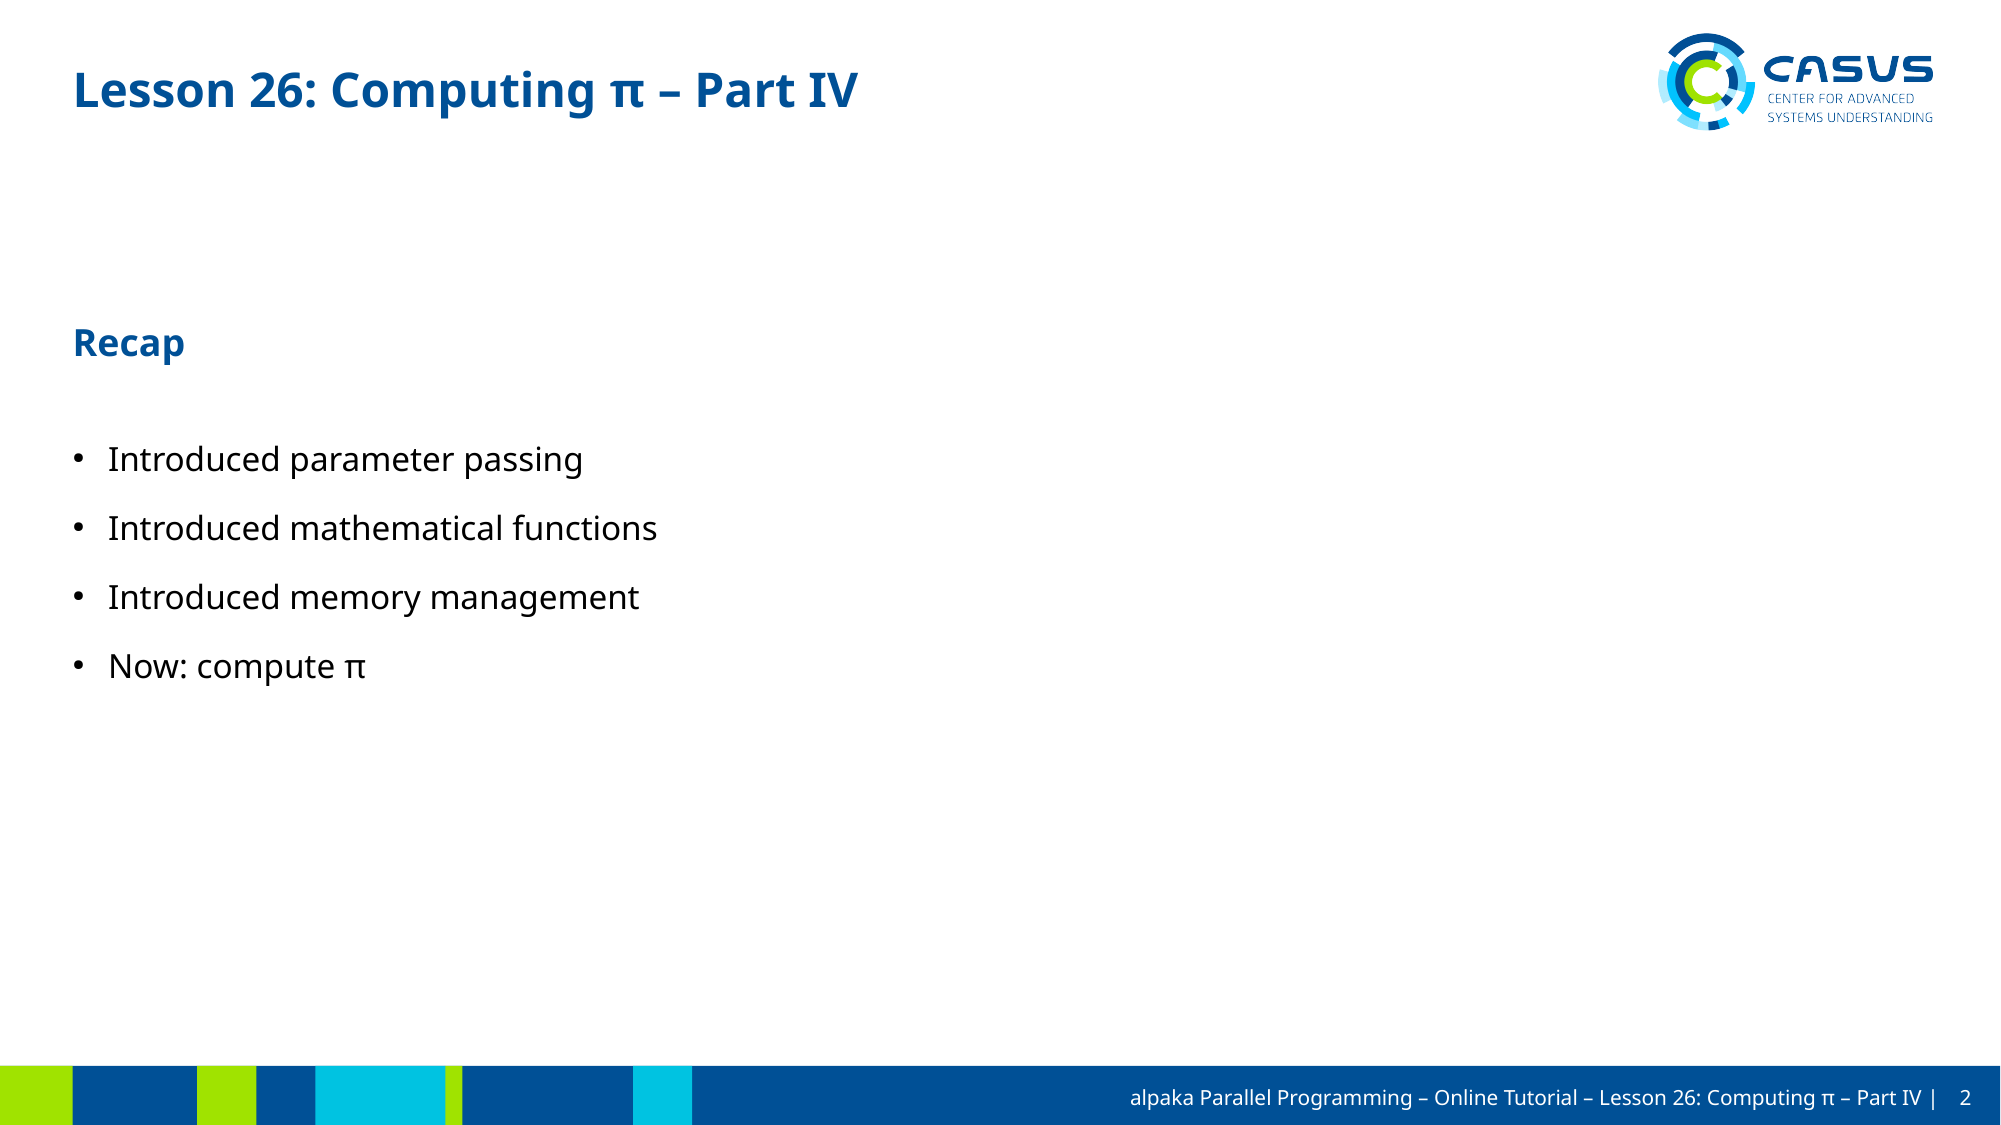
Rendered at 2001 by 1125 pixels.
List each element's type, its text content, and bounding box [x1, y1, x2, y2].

picture [1658, 33, 1933, 131]
list Recap Introduced parameter passing Introduced mathematical functions Introduced memory management Now: compute π [72, 316, 1620, 979]
title Lesson 26: Computing π – Part IV [72, 54, 1620, 123]
